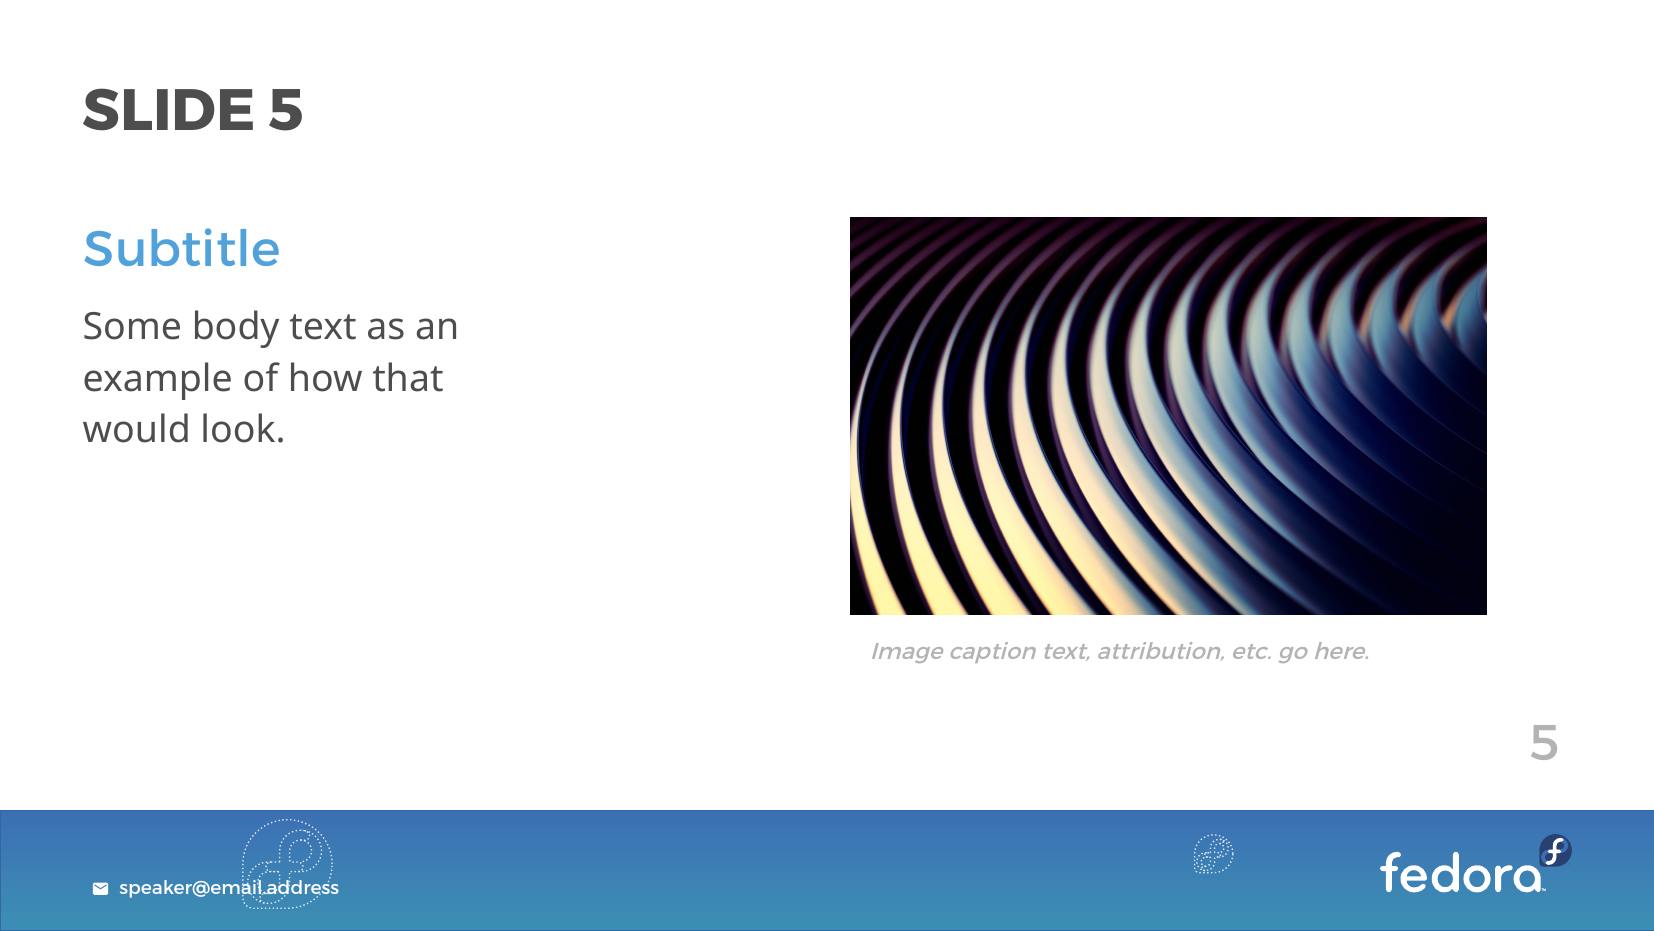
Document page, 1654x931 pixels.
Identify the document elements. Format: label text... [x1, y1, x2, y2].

title <slide-name> [82, 37, 1571, 193]
text_box Image caption text, attribution, etc. go here. [855, 630, 1486, 711]
picture [850, 217, 1487, 616]
list Some body text as an example of how that would look. [82, 300, 755, 758]
text_box Subtitle [69, 210, 715, 291]
